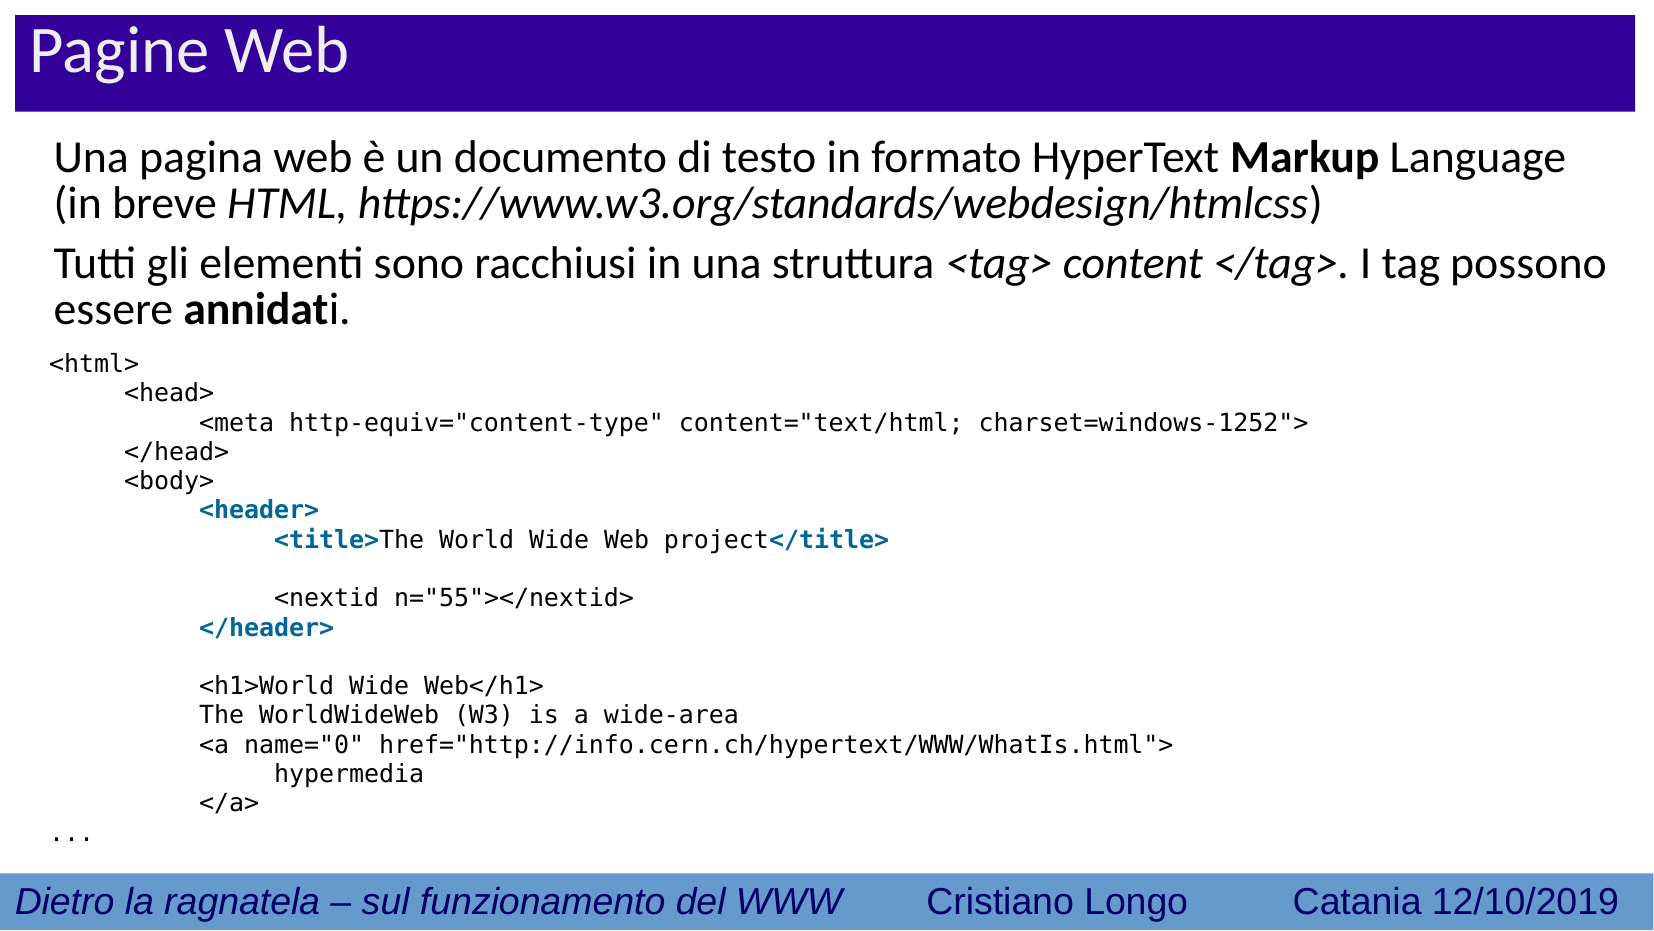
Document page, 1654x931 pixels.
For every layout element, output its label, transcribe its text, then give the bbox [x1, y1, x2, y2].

text_box <html> <head> <meta http-equiv="content-type" content="text/html; charset=windows-1252"> </head> <body> <header> <title>The World Wide Web project</title> <nextid n="55"></nextid> </header> <h1>World Wide Web</h1> The WorldWideWeb (W3) is a wide-area <a name="0" href="http://info.cern.ch/hypertext/WWW/WhatIs.html"> hypermedia </a> ... [34, 341, 1324, 855]
text_box Una pagina web è un documento di testo in formato HyperText Markup Language (in breve HTML, https://www.w3.org/standards/webdesign/htmlcss) [38, 130, 1627, 237]
text_box Tutti gli elementi sono racchiusi in una struttura <tag> content </tag>. I tag possono essere annidati. [38, 237, 1627, 344]
text_box Dietro la ragnatela – sul funzionamento del WWW Cristiano Longo Catania 12/10/2019 [0, 873, 1654, 931]
text_box Pagine Web [15, 15, 1636, 112]
